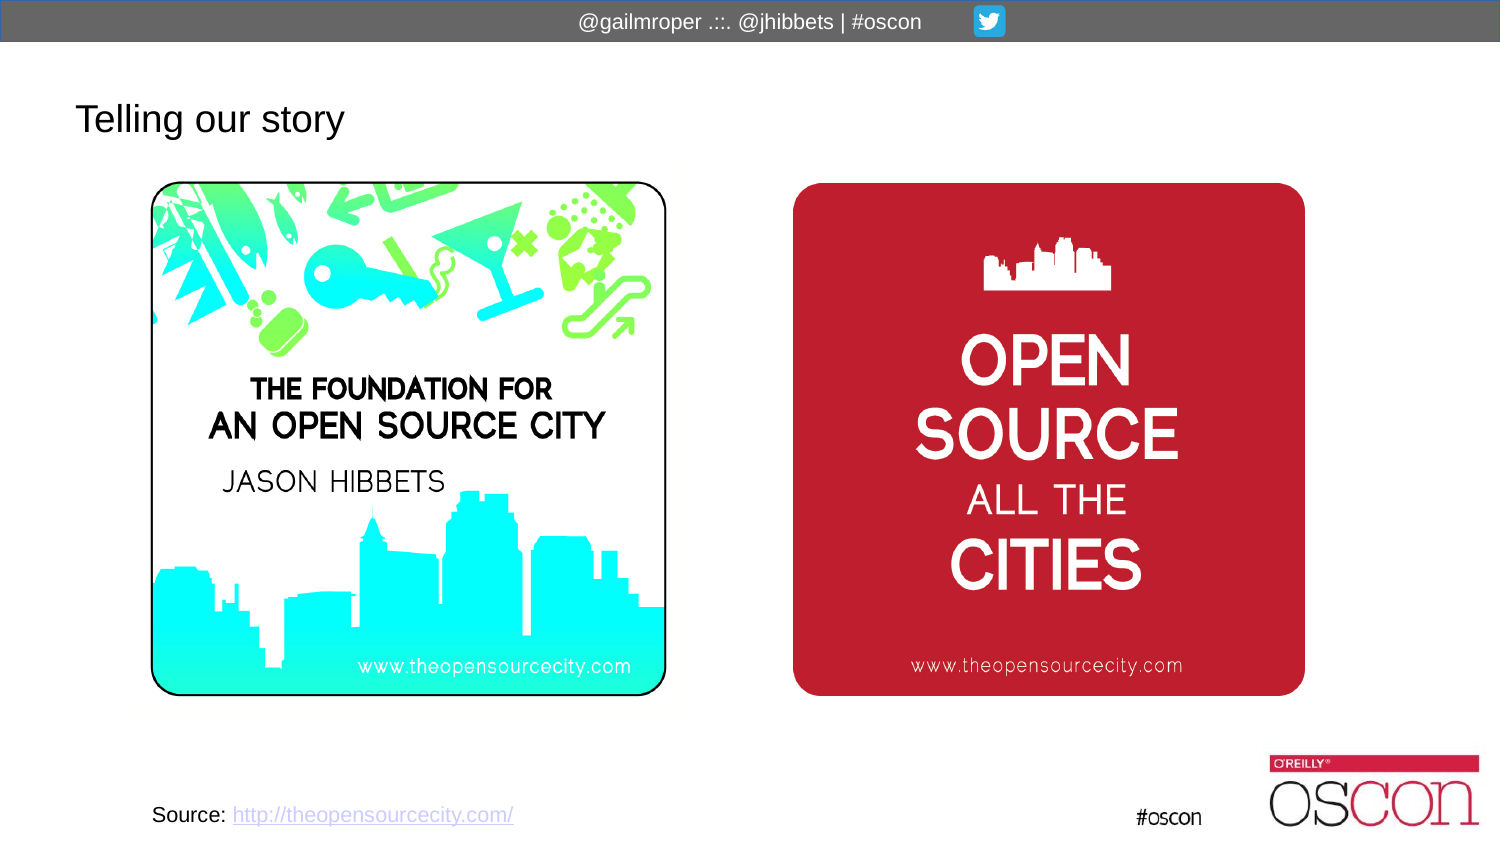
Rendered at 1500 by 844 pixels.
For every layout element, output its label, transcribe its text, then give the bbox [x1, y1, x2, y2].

text_box Source: http://theopensourcecity.com/ [146, 799, 406, 821]
picture [0, 42, 1500, 844]
picture [1, 1, 1499, 41]
title Telling our story [75, 33, 1425, 175]
